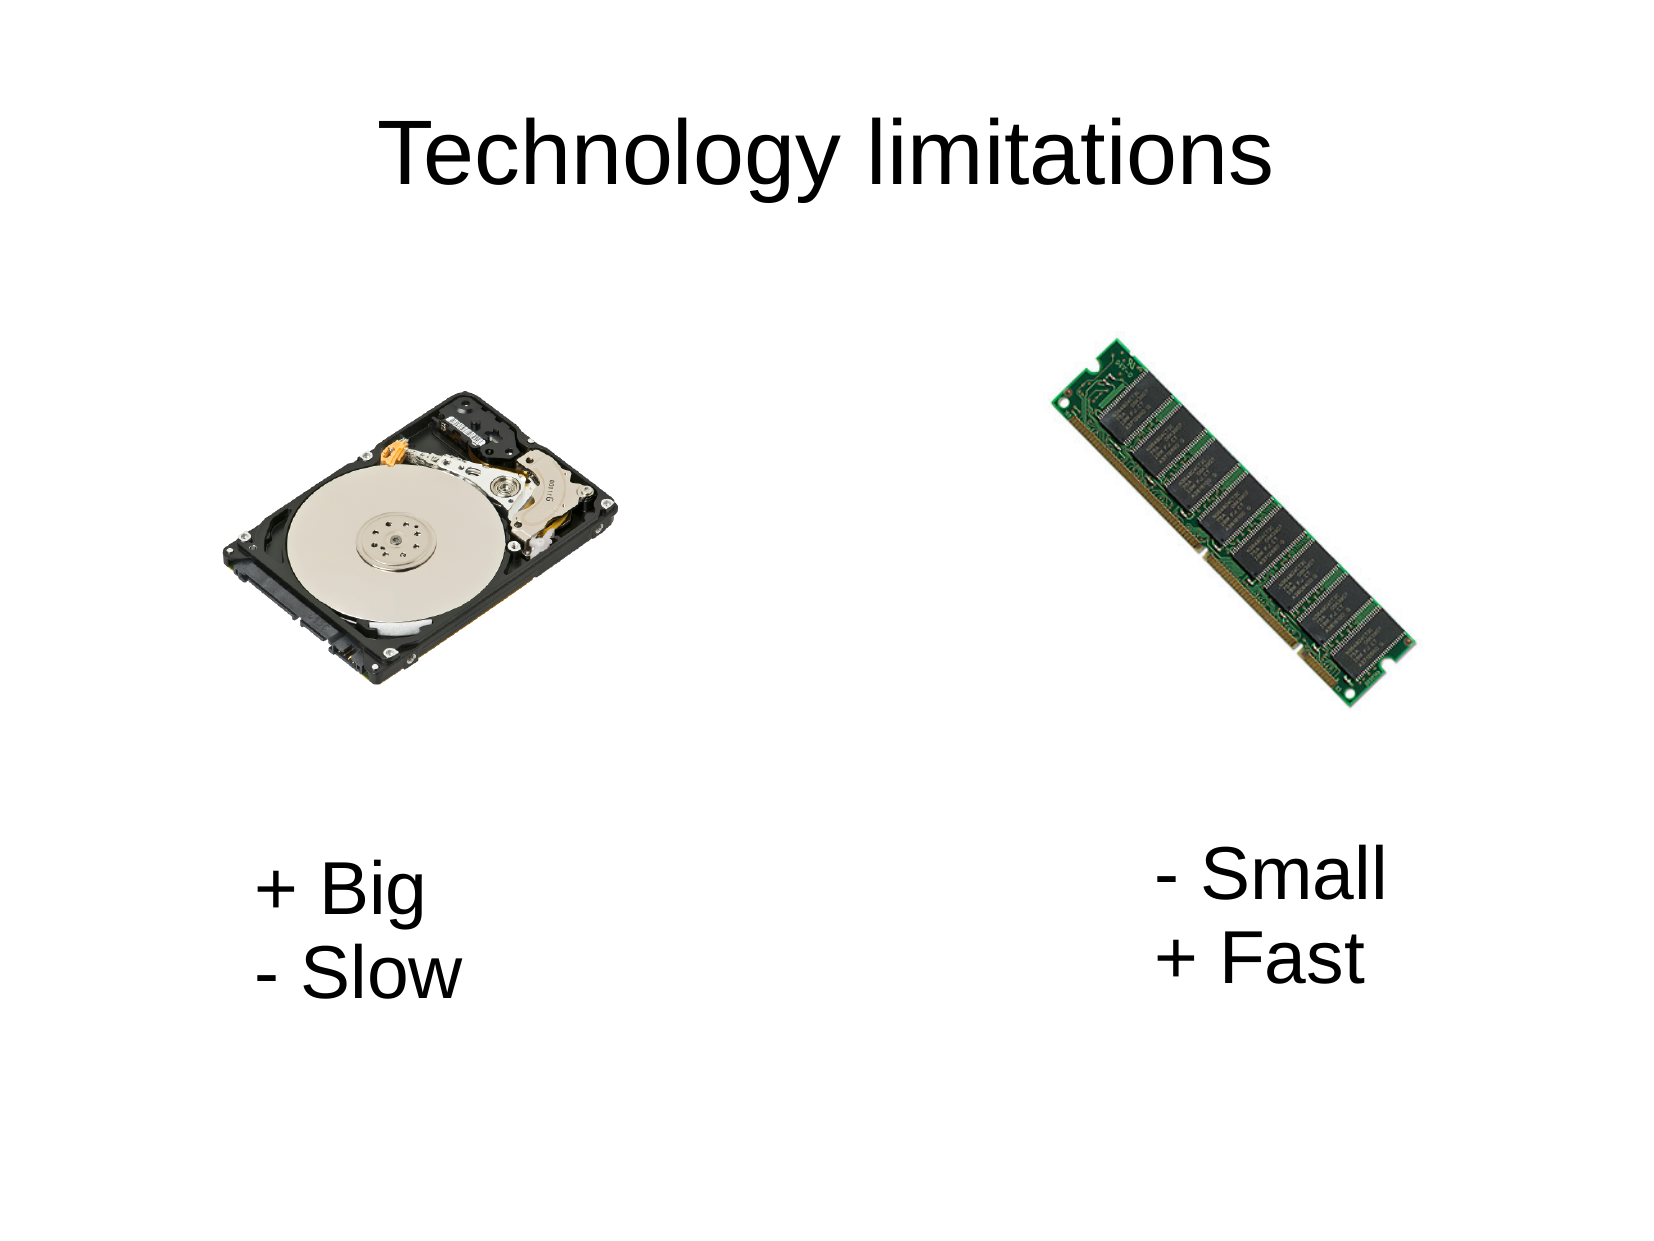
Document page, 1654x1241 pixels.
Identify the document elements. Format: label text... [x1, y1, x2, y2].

text_box - Small + Fast [1140, 824, 1404, 1008]
text_box + Big - Slow [240, 839, 479, 1023]
picture [213, 377, 627, 695]
picture [1043, 331, 1428, 716]
title Technology limitations [82, 49, 1571, 257]
